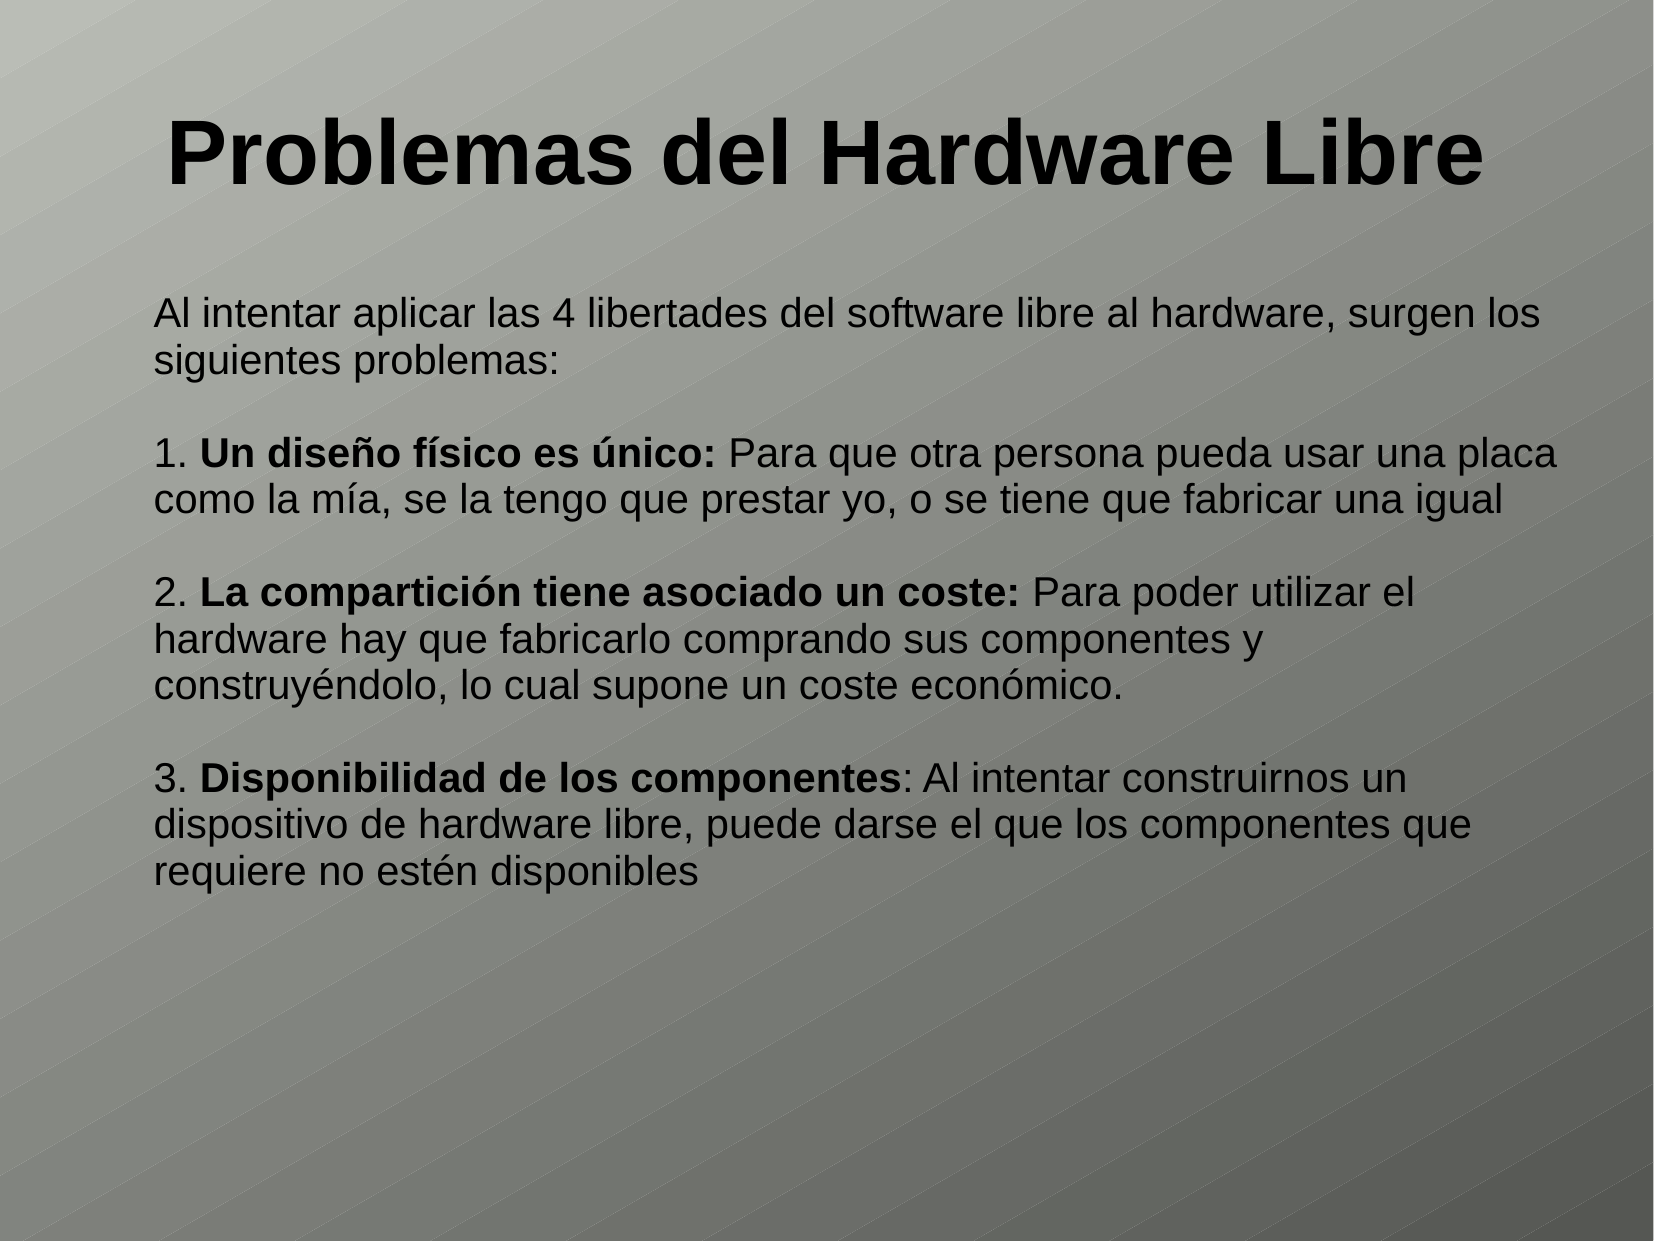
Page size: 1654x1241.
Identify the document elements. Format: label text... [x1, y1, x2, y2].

list Al intentar aplicar las 4 libertades del software libre al hardware, surgen los siguientes problemas: 1. Un diseño físico es único: Para que otra persona pueda usar una placa como la mía, se la tengo que prestar yo, o se tiene que fabricar una igual 2. La compartición tiene asociado un coste: Para poder utilizar el hardware hay que fabricarlo comprando sus componentes y construyéndolo, lo cual supone un coste económico. 3. Disponibilidad de los componentes: Al intentar construirnos un dispositivo de hardware libre, puede darse el que los componentes que requiere no estén disponibles [82, 290, 1571, 1182]
title Problemas del Hardware Libre [82, 49, 1571, 257]
